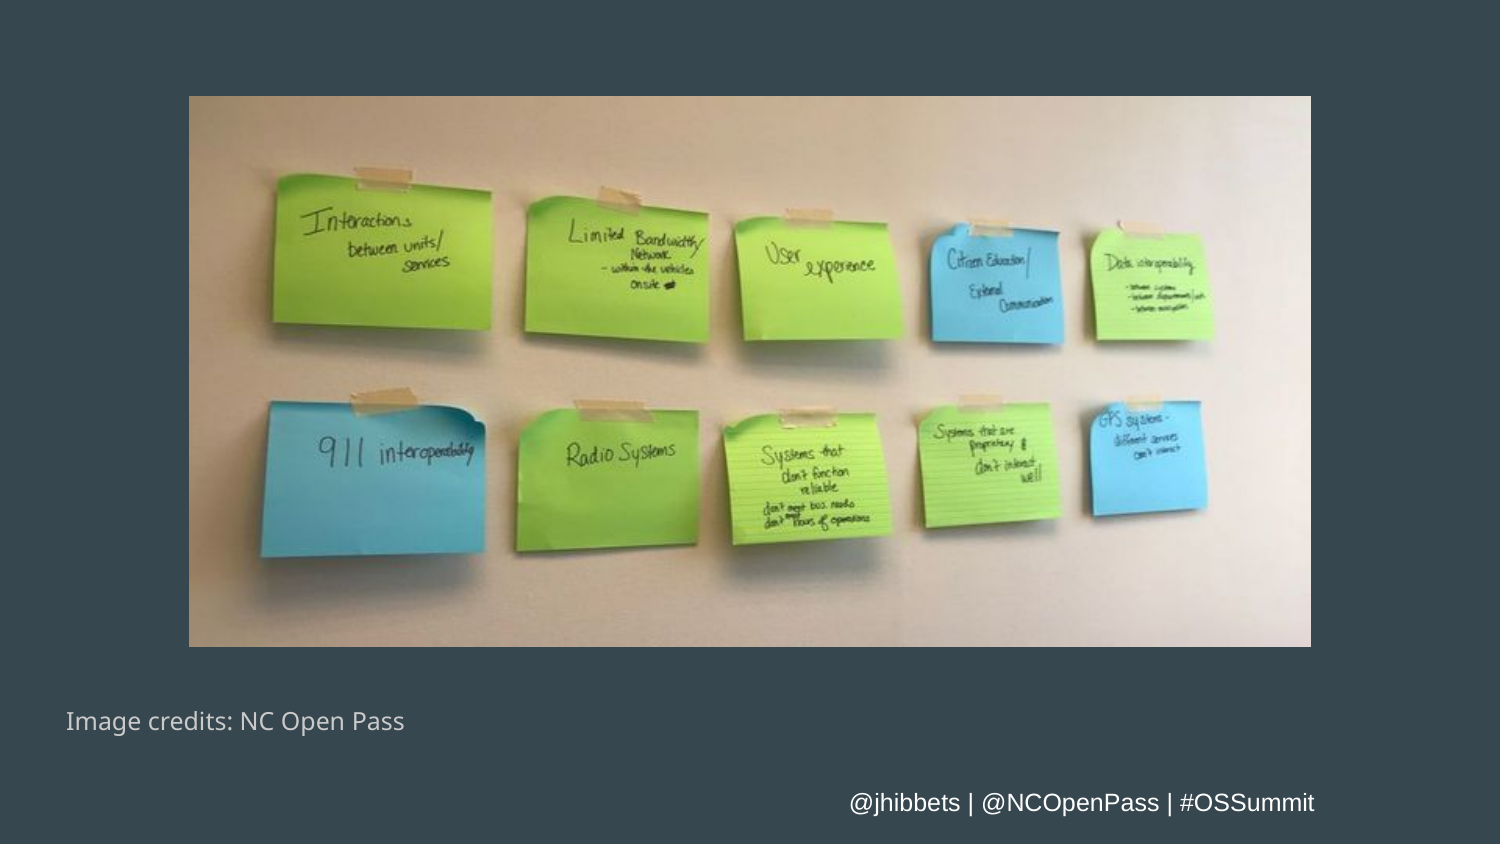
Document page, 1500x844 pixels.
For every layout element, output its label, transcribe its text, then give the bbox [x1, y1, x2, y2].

picture [189, 96, 1311, 647]
text_box Image credits: NC Open Pass [51, 686, 1449, 750]
